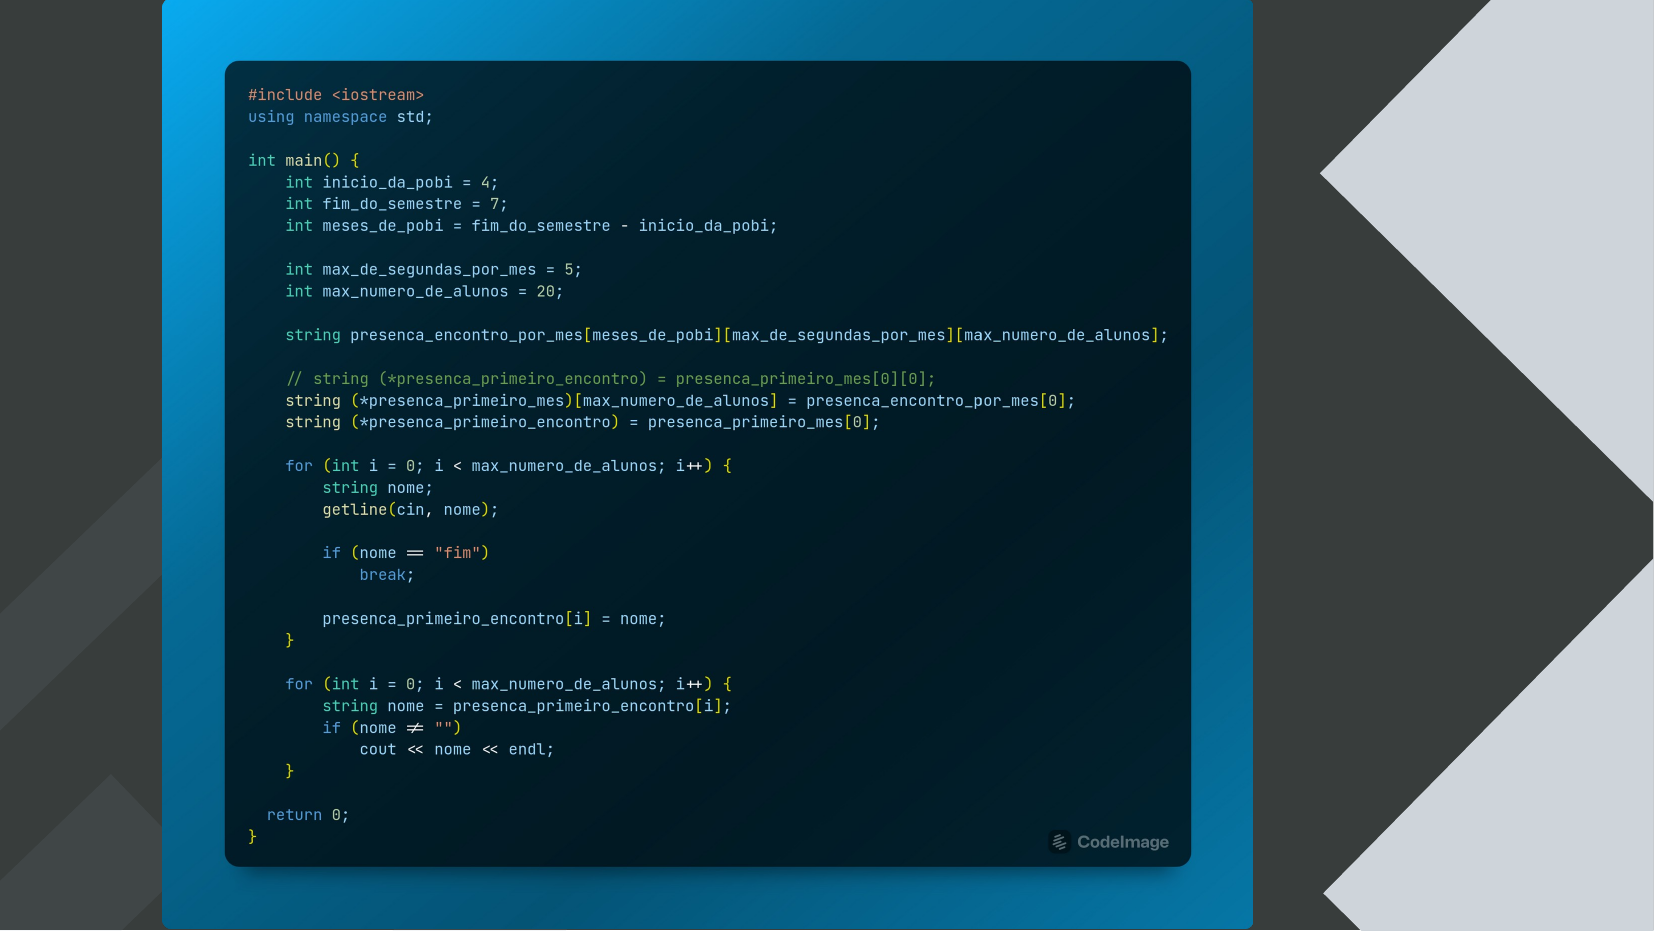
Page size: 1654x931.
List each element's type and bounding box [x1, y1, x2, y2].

picture [324, 223, 336, 230]
picture [288, 369, 302, 390]
picture [362, 332, 367, 340]
picture [481, 175, 495, 189]
picture [287, 114, 294, 123]
picture [445, 200, 460, 209]
picture [288, 200, 293, 209]
picture [333, 153, 338, 165]
picture [398, 114, 404, 121]
picture [296, 330, 301, 340]
picture [225, 61, 1191, 867]
picture [324, 265, 339, 275]
picture [325, 176, 329, 187]
picture [416, 179, 423, 190]
picture [343, 222, 348, 230]
picture [269, 109, 275, 123]
picture [398, 91, 423, 100]
picture [351, 91, 358, 100]
picture [287, 331, 293, 342]
picture [324, 196, 330, 208]
picture [389, 91, 395, 100]
picture [352, 153, 358, 168]
picture [371, 201, 377, 209]
picture [380, 287, 405, 299]
picture [361, 113, 375, 122]
picture [296, 265, 300, 275]
picture [408, 263, 432, 278]
picture [285, 156, 302, 165]
picture [315, 157, 320, 165]
picture [342, 201, 350, 208]
picture [342, 265, 348, 274]
picture [259, 157, 265, 165]
picture [259, 114, 265, 121]
picture [482, 220, 492, 231]
picture [289, 220, 293, 231]
picture [306, 286, 312, 296]
picture [362, 179, 368, 187]
picture [432, 177, 442, 187]
picture [490, 194, 500, 213]
picture [288, 266, 293, 276]
picture [269, 155, 274, 165]
picture [296, 201, 302, 208]
picture [343, 177, 348, 187]
picture [345, 113, 357, 117]
picture [331, 91, 339, 98]
picture [296, 90, 321, 100]
picture [305, 328, 341, 343]
picture [407, 287, 416, 296]
picture [372, 288, 386, 296]
picture [389, 200, 396, 209]
picture [445, 178, 452, 188]
picture [288, 284, 292, 296]
picture [436, 199, 442, 208]
picture [342, 88, 349, 100]
picture [286, 89, 294, 102]
picture [306, 154, 311, 166]
picture [380, 113, 386, 122]
picture [324, 287, 340, 297]
picture [325, 153, 330, 167]
picture [305, 265, 311, 274]
picture [361, 264, 369, 274]
picture [296, 179, 302, 187]
picture [277, 92, 285, 101]
picture [407, 200, 423, 209]
picture [249, 88, 275, 101]
picture [473, 200, 479, 208]
picture [295, 287, 303, 296]
picture [380, 91, 386, 100]
picture [389, 177, 404, 187]
picture [333, 180, 340, 187]
picture [397, 200, 404, 209]
picture [473, 217, 481, 231]
picture [361, 89, 377, 100]
picture [315, 114, 321, 121]
picture [426, 219, 442, 231]
picture [362, 221, 367, 229]
picture [361, 288, 371, 296]
picture [352, 332, 359, 343]
picture [306, 178, 311, 187]
picture [392, 266, 406, 276]
